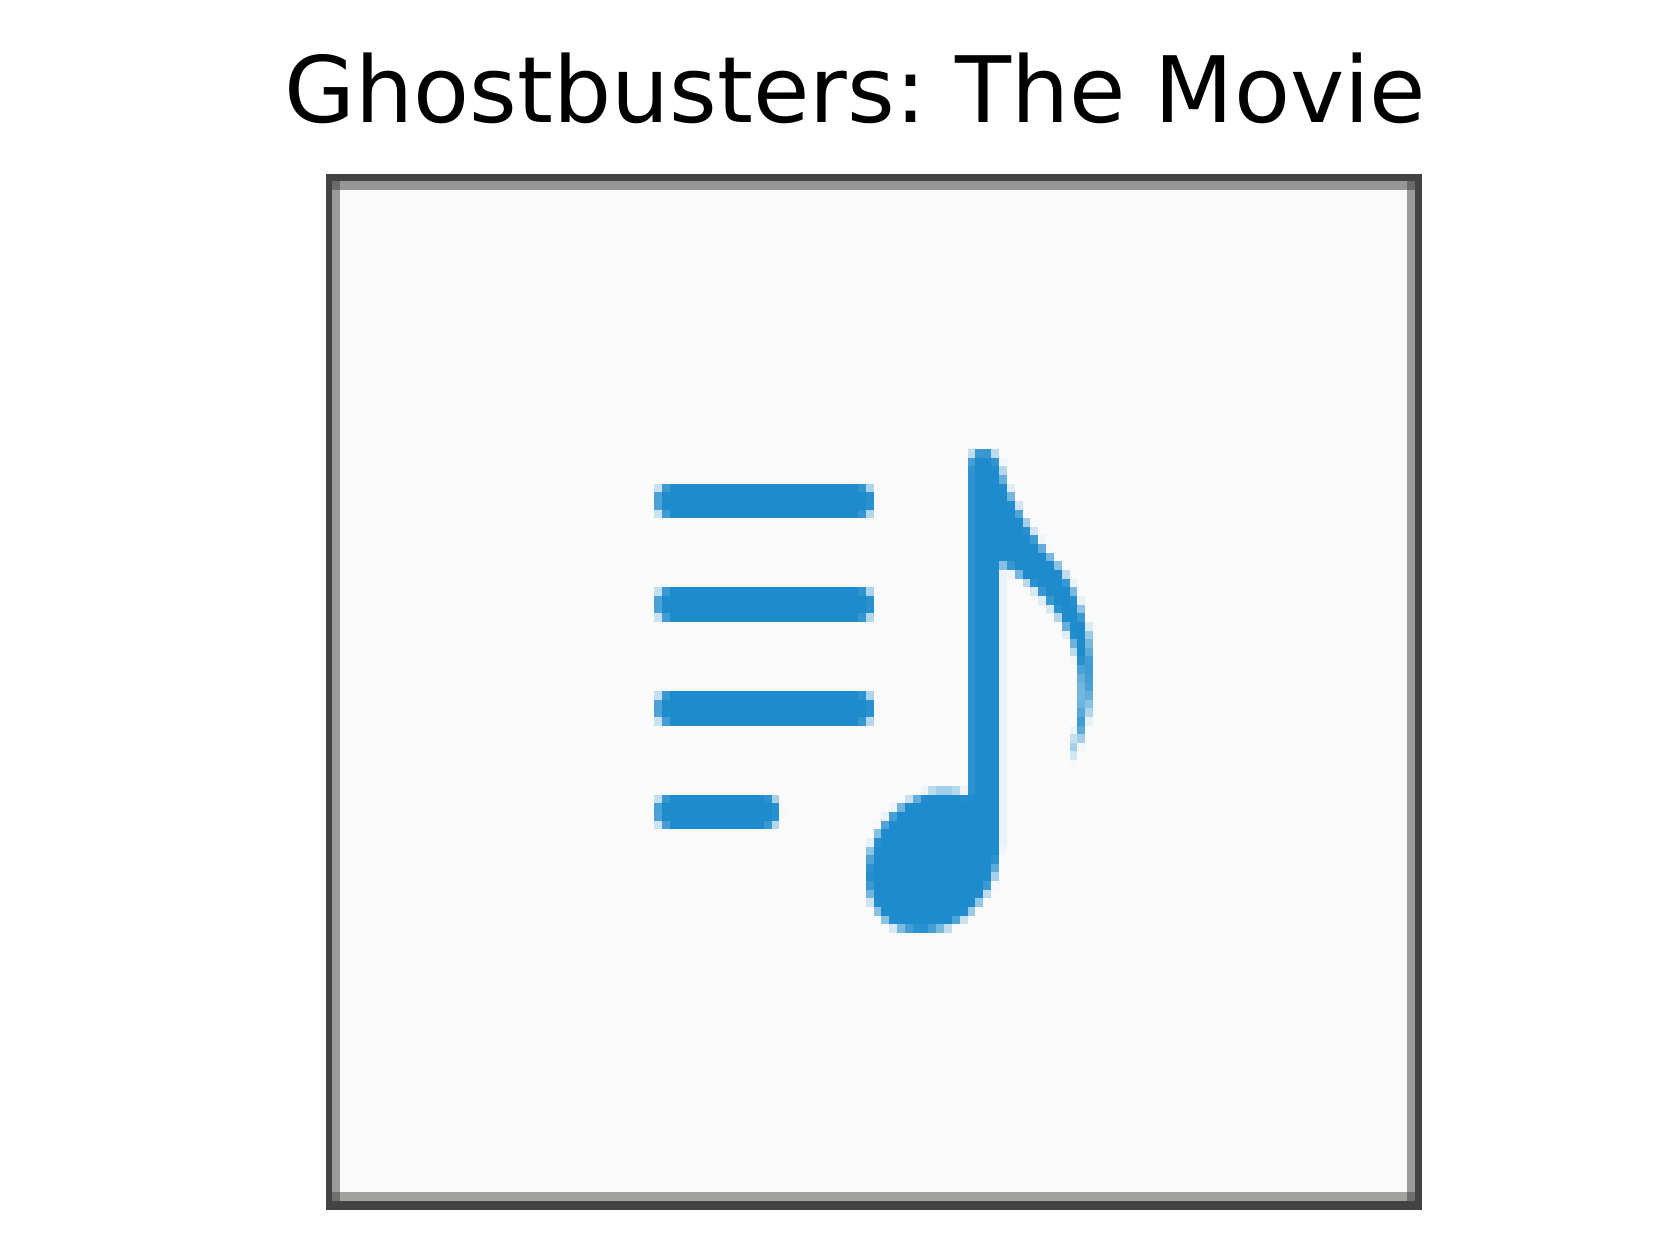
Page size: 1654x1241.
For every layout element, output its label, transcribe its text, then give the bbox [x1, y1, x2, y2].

text_box [324, 181, 1424, 1211]
text_box Ghostbusters: The Movie [118, 29, 1595, 181]
